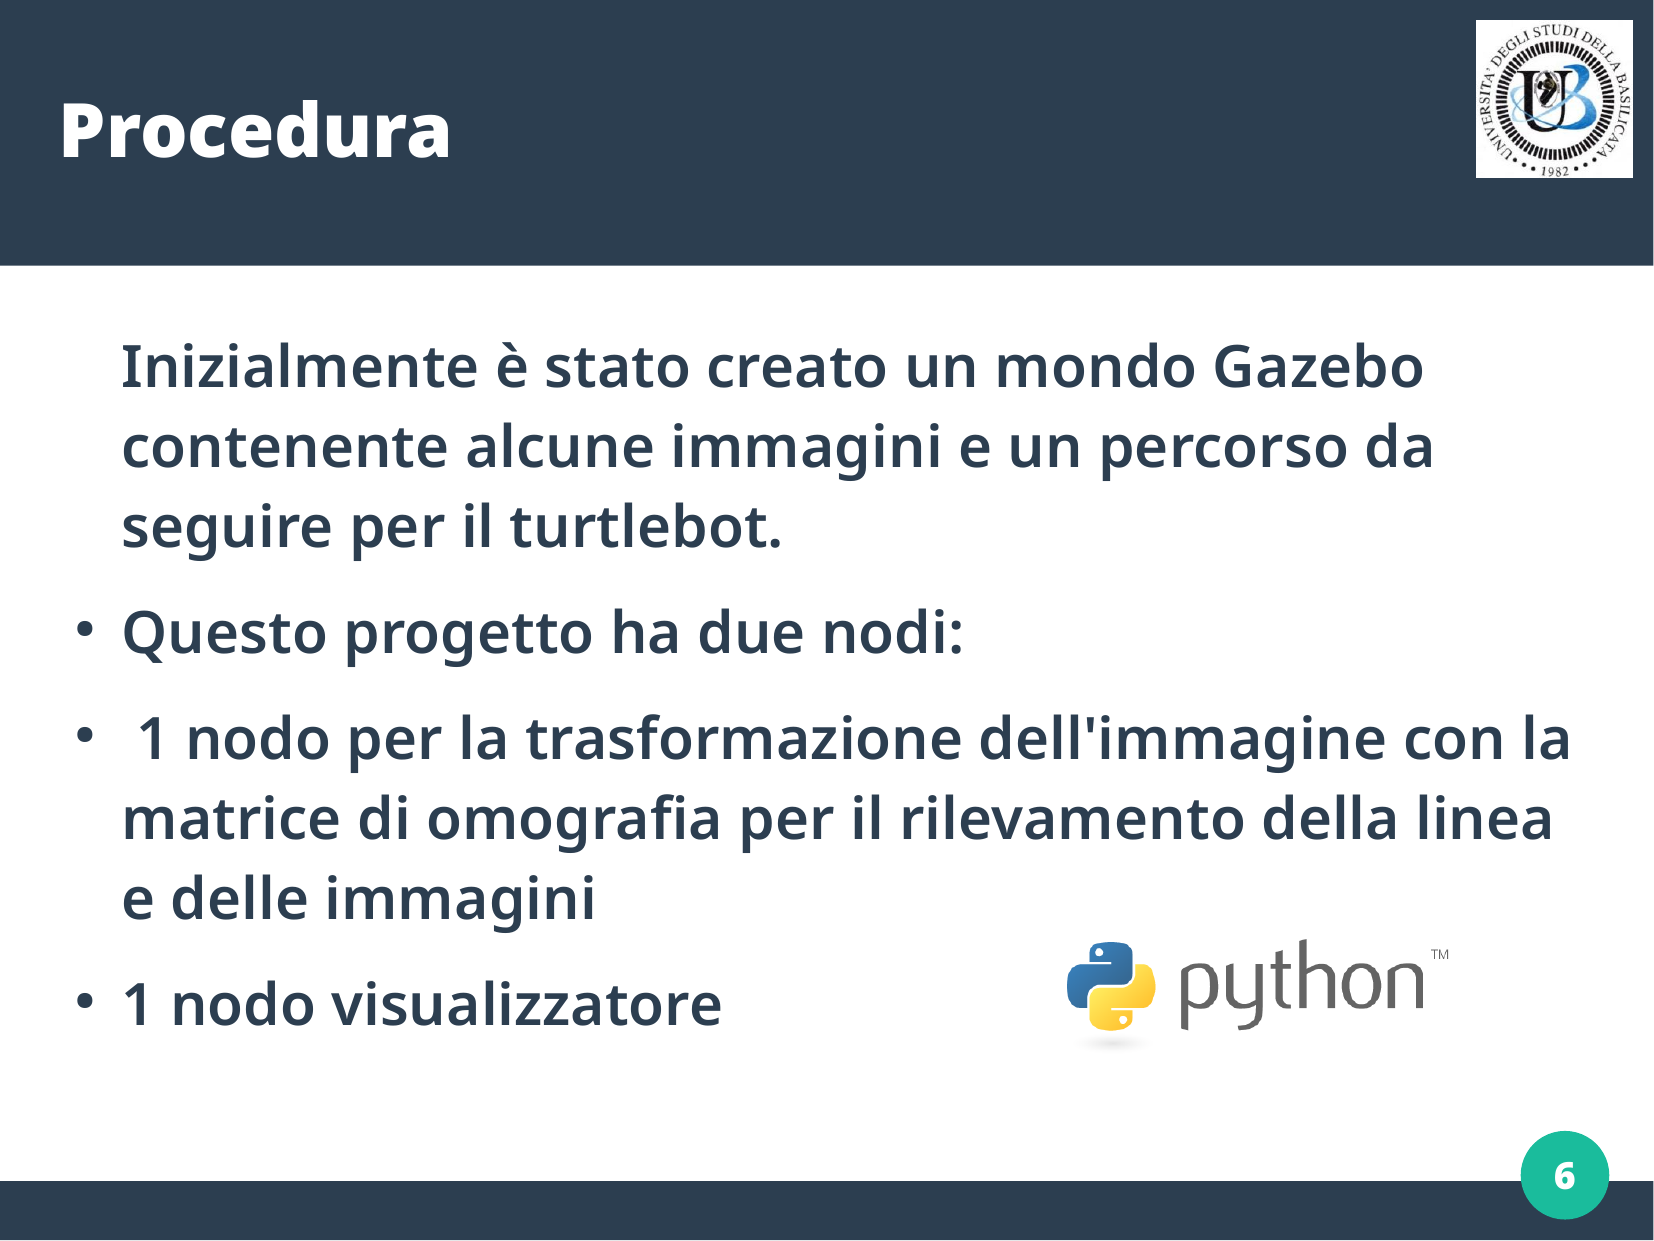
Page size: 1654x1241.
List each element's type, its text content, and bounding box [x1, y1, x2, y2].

list Inizialmente è stato creato un mondo Gazebo contenente alcune immagini e un percorso da seguire per il turtlebot. Questo progetto ha due nodi: 1 nodo per la trasformazione dell'immagine con la matrice di omografia per il rilevamento della linea e delle immagini 1 nodo visualizzatore [59, 324, 1595, 1152]
picture [1003, 915, 1485, 1078]
title Procedura [59, 49, 1595, 207]
picture [1476, 20, 1633, 178]
